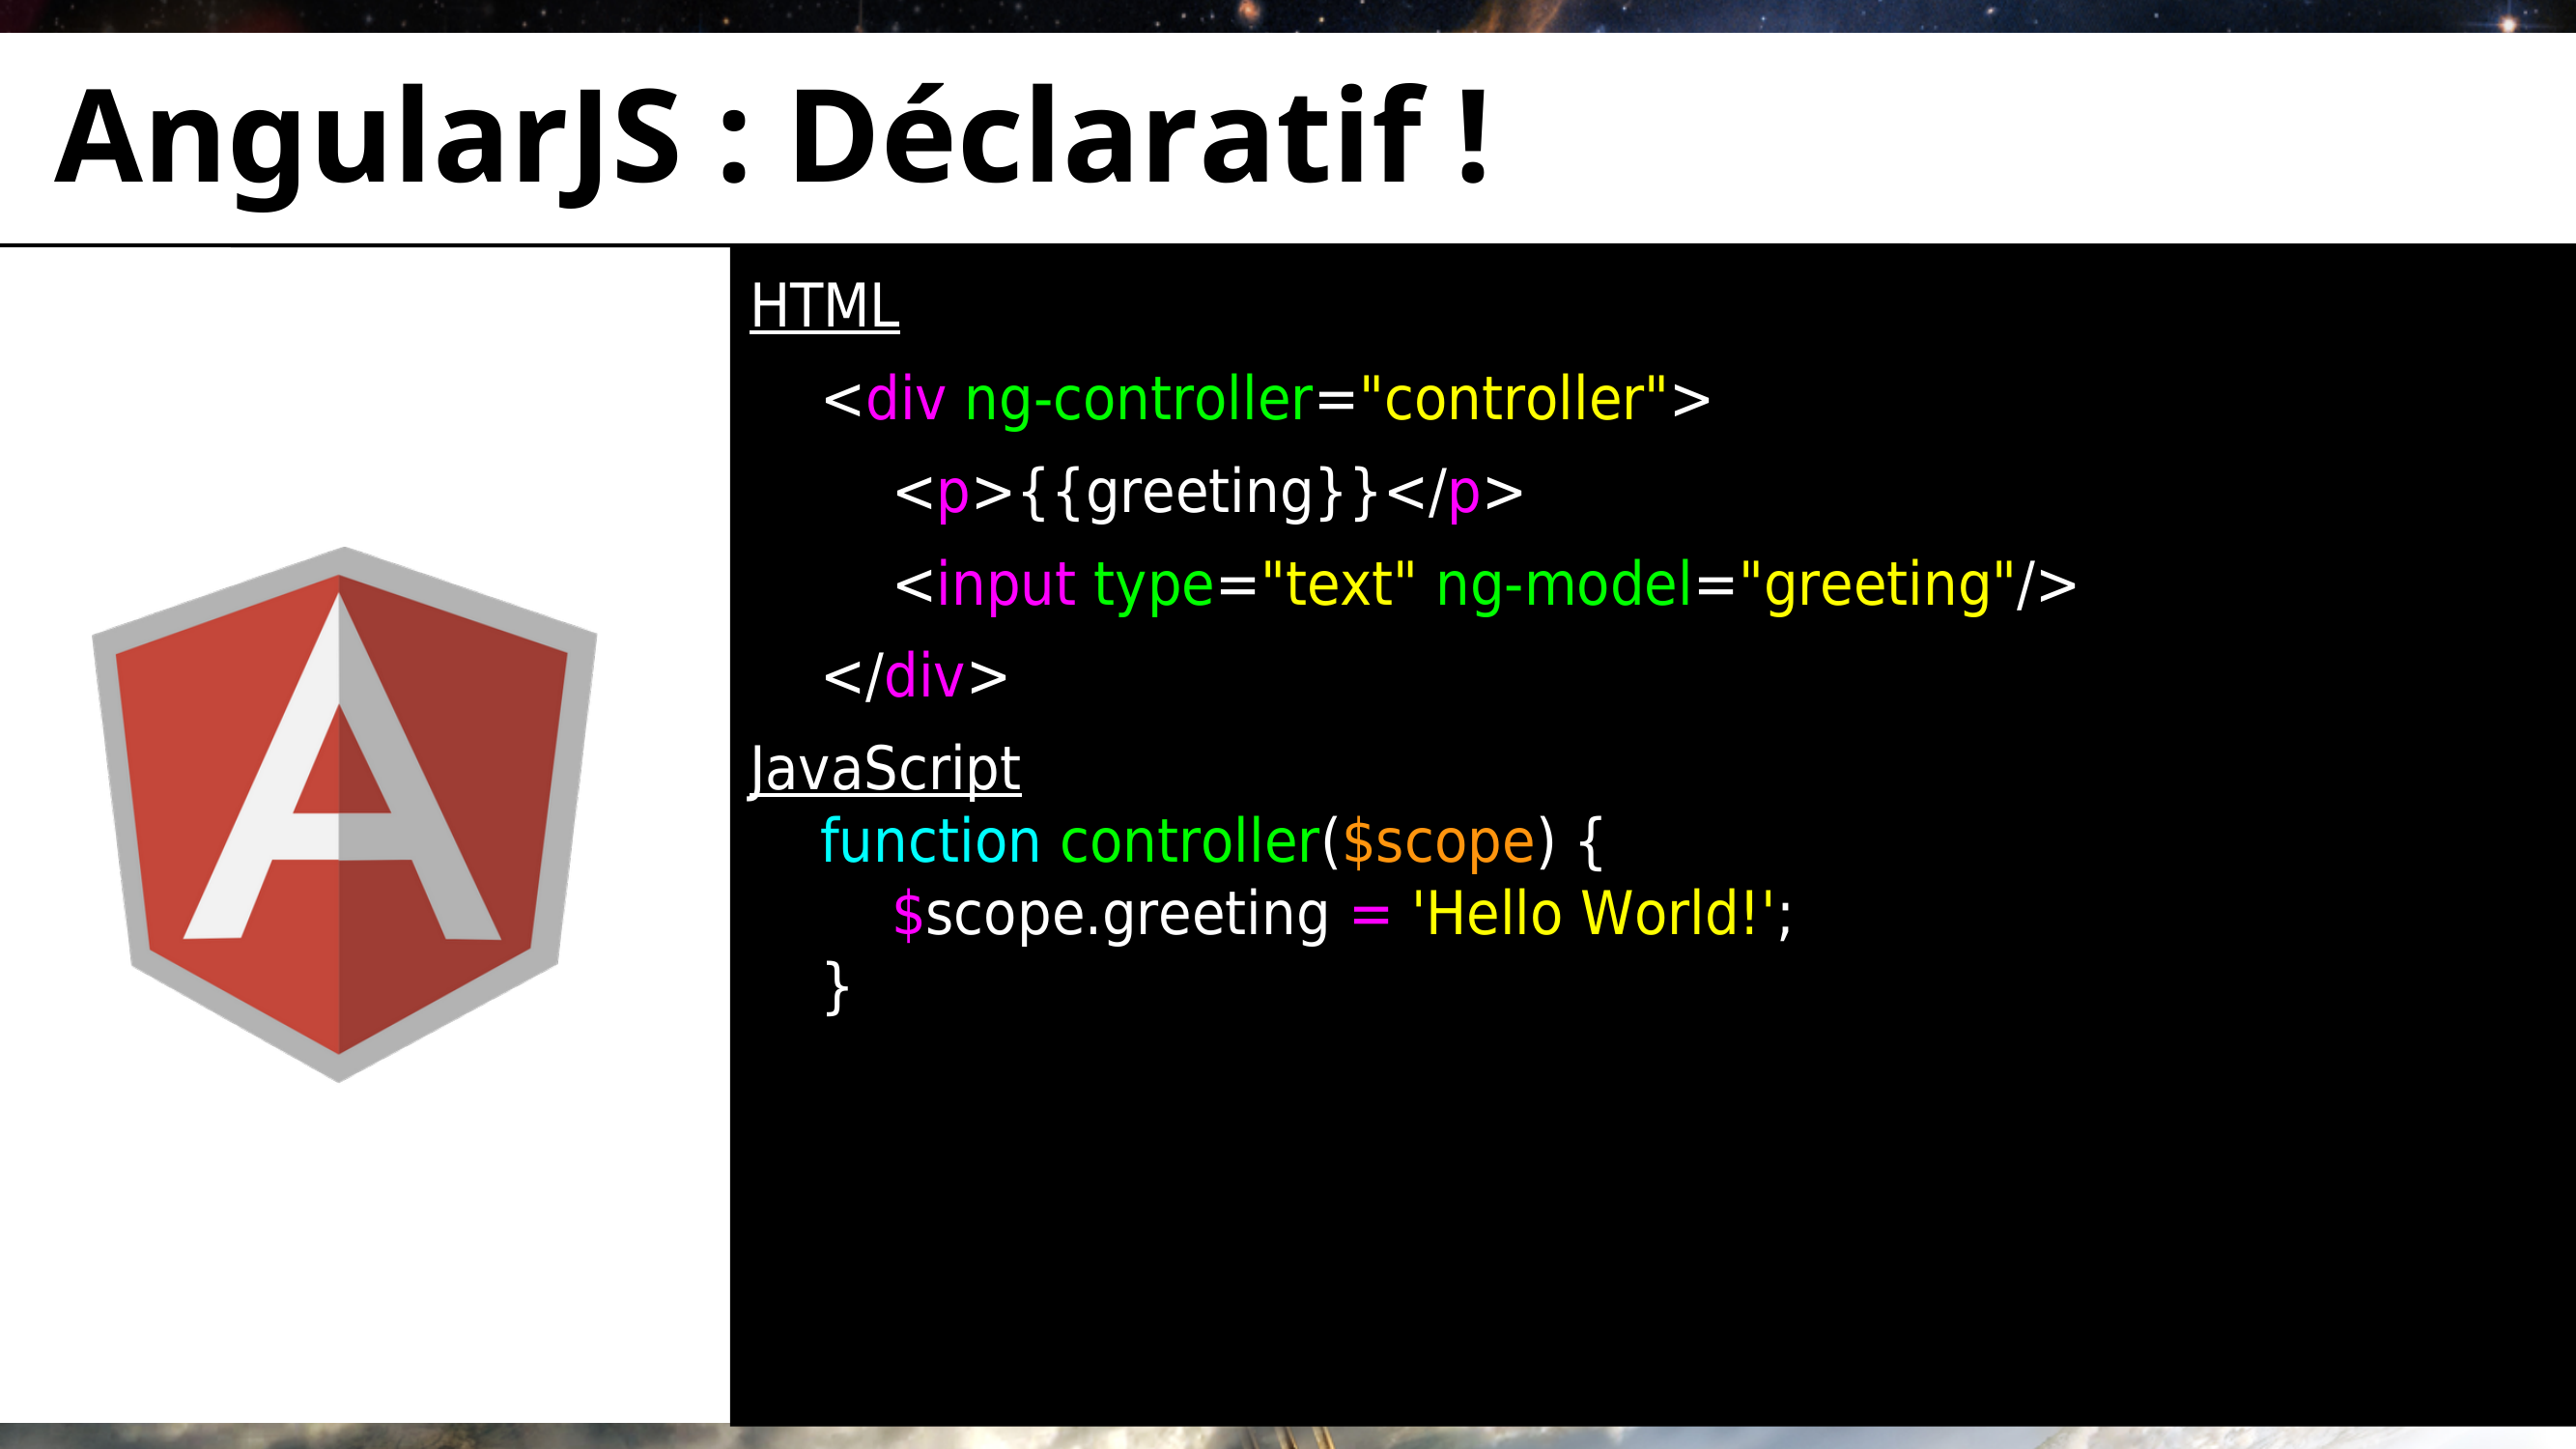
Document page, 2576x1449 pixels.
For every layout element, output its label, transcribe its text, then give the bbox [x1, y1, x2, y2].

text_box HTML <div ng-controller="controller"> <p>{{greeting}}</p> <input type="text" ng-model="greeting"/> </div> JavaScript function controller($scope) { $scope.greeting = 'Hello World!'; } [729, 247, 2576, 1427]
picture [0, 1423, 2576, 1449]
picture [0, 0, 2576, 33]
picture [91, 547, 598, 1085]
text_box AngularJS : Déclaratif ! [45, 12, 2528, 250]
